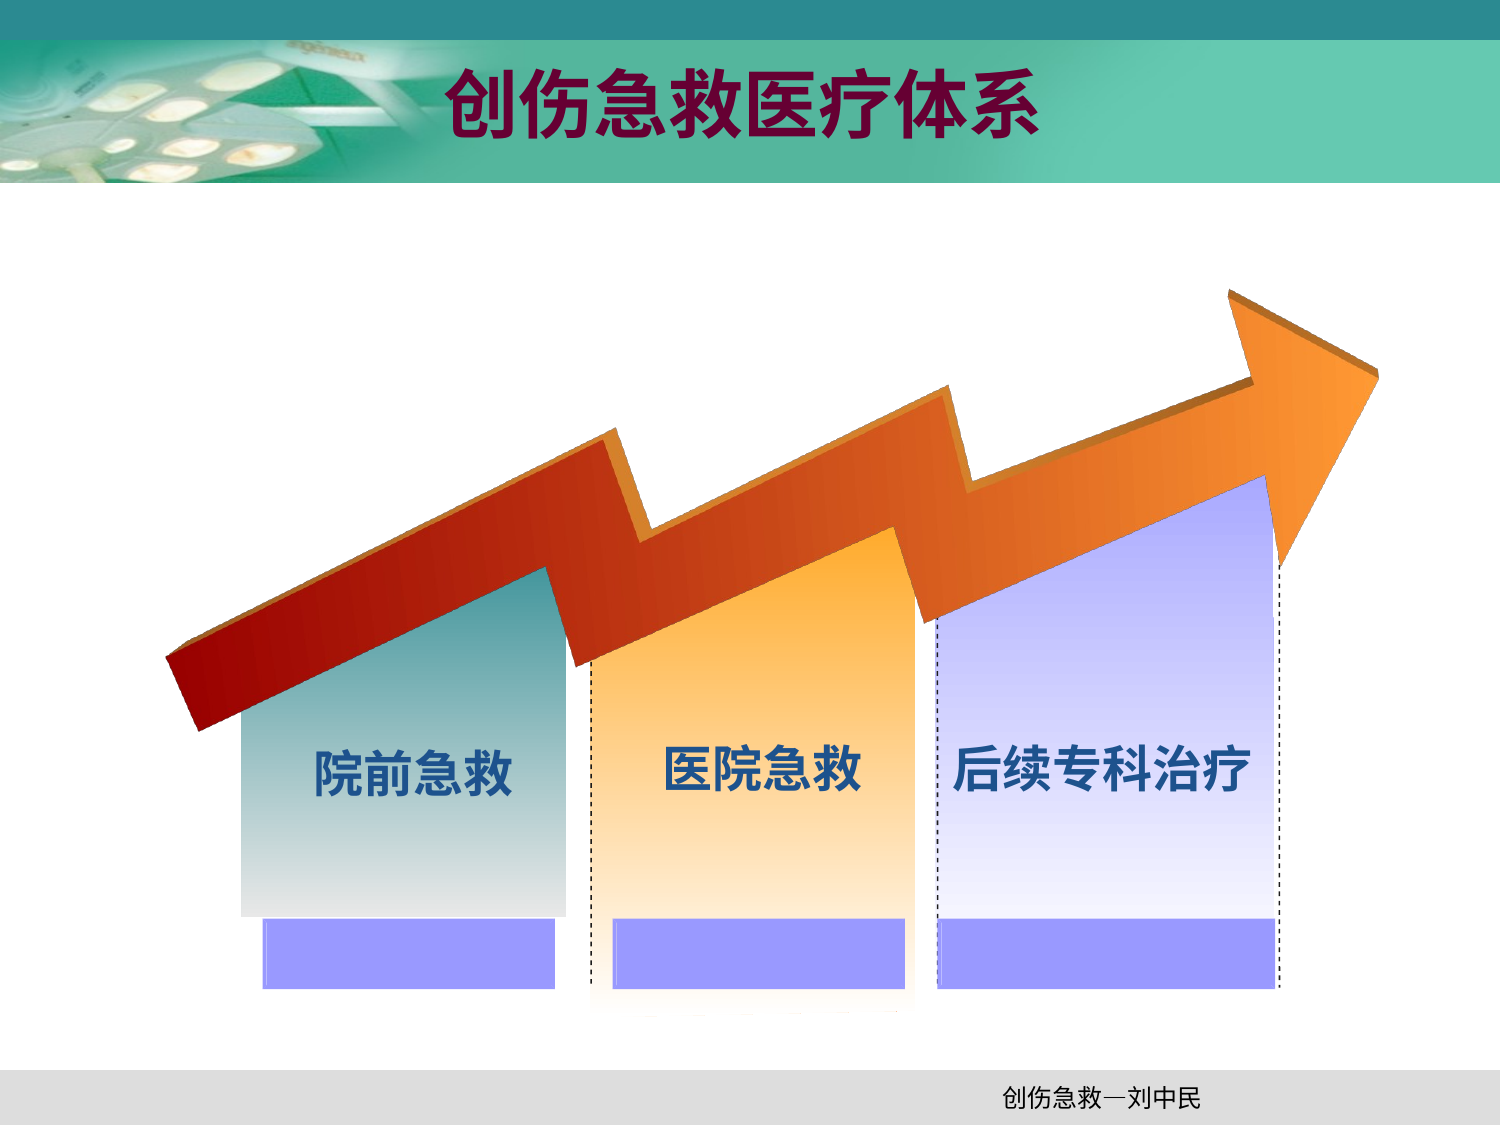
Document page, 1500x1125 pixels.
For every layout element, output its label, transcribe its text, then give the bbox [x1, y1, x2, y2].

text_box 院前急救 [263, 741, 573, 811]
text_box 创伤急救医疗体系 [125, 50, 1363, 156]
text_box [167, 300, 1378, 1018]
text_box 创伤急救—刘中民 [987, 1074, 1463, 1125]
text_box 后续专科治疗 [937, 737, 1338, 807]
text_box 医院急救 [612, 737, 922, 807]
